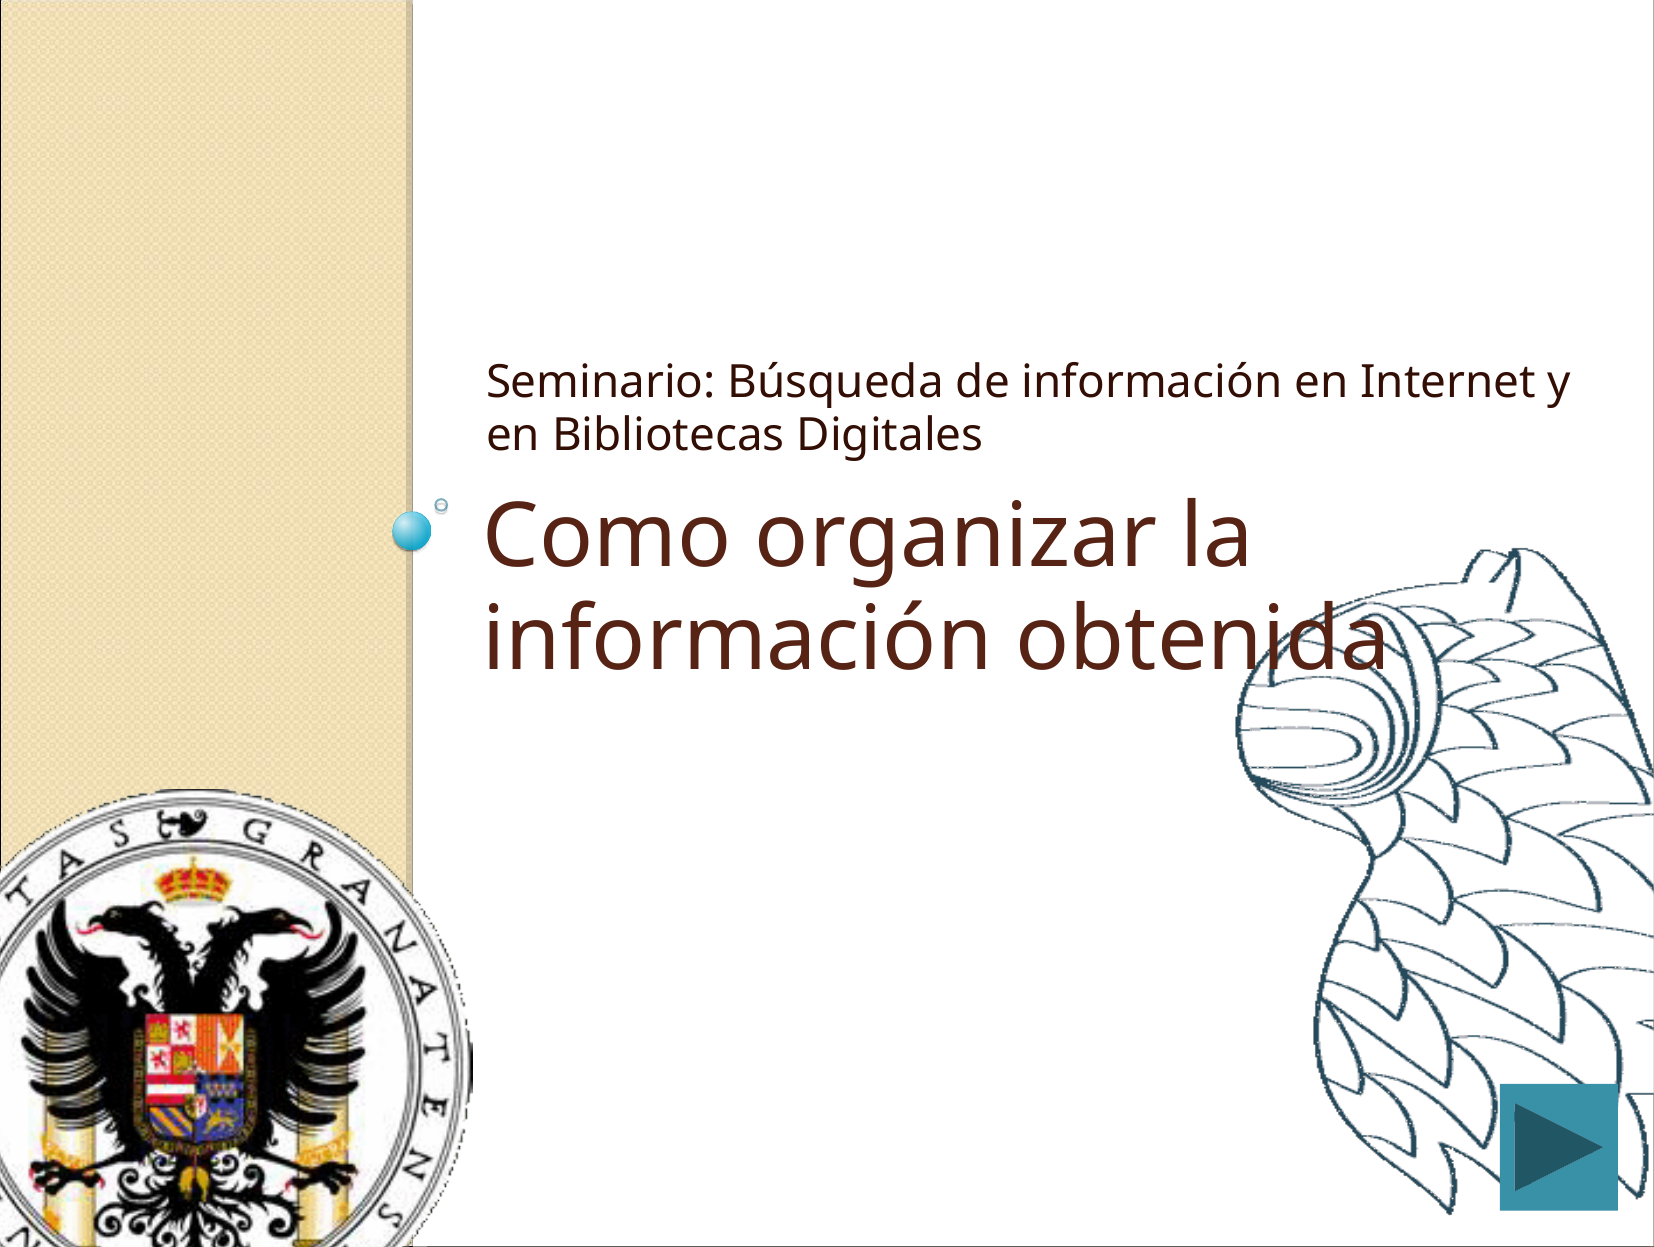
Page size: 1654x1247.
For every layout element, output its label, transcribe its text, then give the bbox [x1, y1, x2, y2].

text_box [1499, 1083, 1618, 1211]
list Seminario: Búsqueda de información en Internet y en Bibliotecas Digitales [466, 193, 1624, 469]
picture [1122, 529, 1654, 1247]
title Como organizar la información obtenida [466, 472, 1624, 889]
picture [0, 0, 473, 1247]
